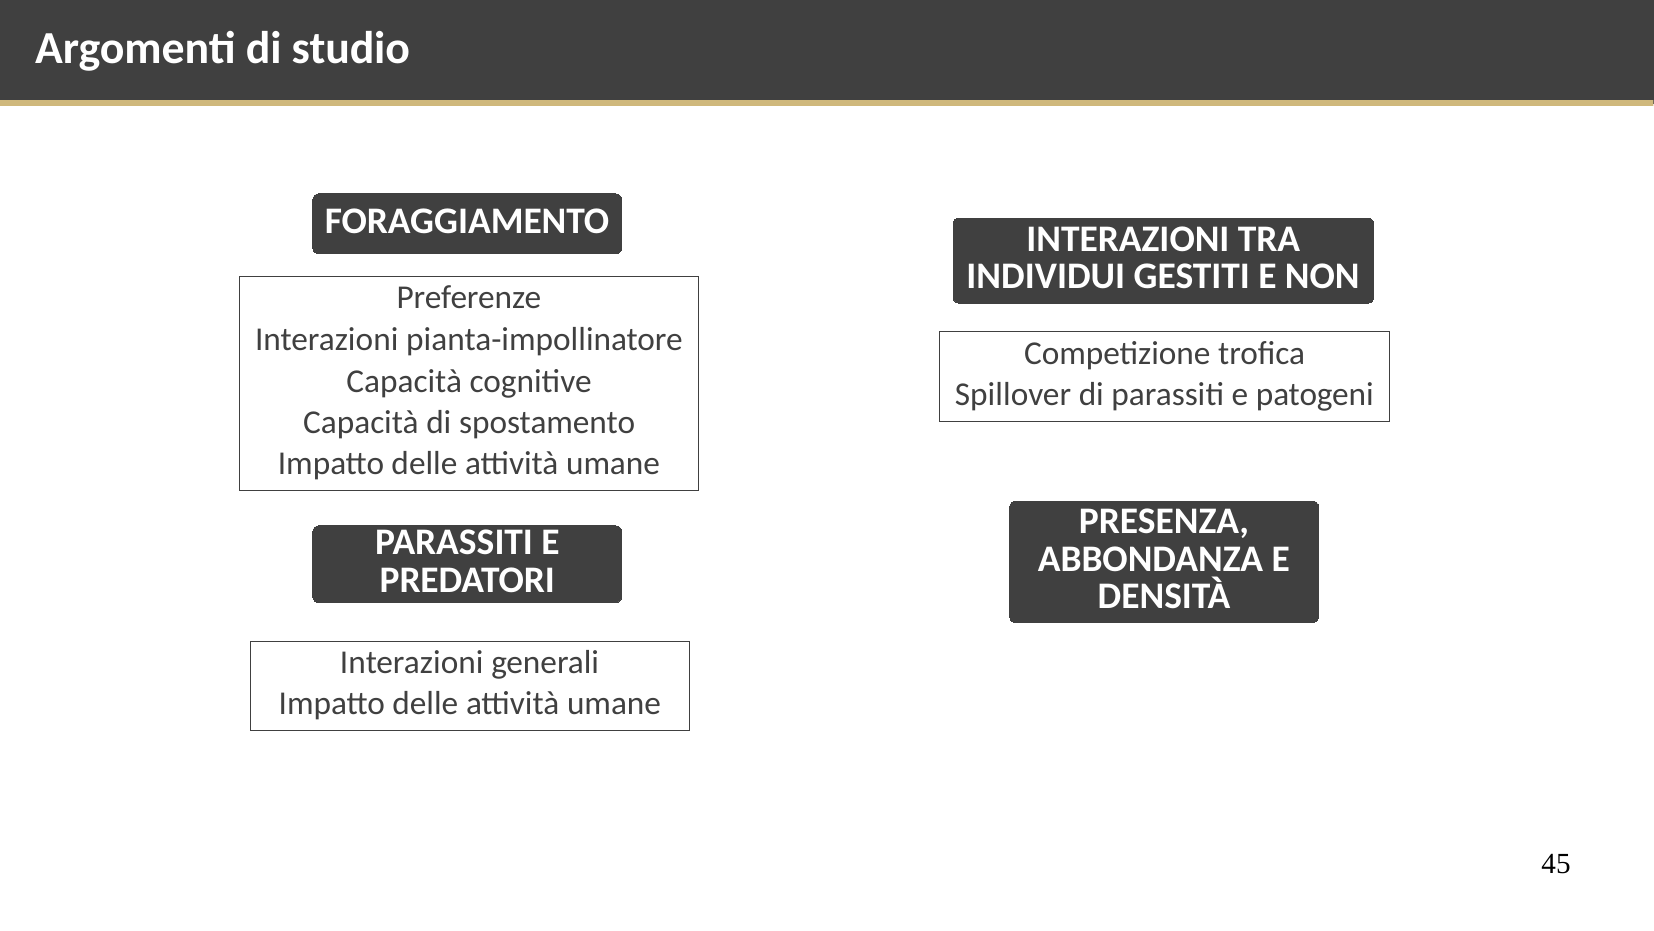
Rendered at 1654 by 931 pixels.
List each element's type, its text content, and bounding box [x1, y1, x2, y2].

text_box Competizione trofica Spillover di parassiti e patogeni [939, 331, 1390, 422]
text_box PRESENZA, ABBONDANZA E DENSITÀ [1009, 501, 1319, 623]
text_box Argomenti di studio [0, 0, 1654, 100]
text_box INTERAZIONI TRA INDIVIDUI GESTITI E NON [953, 218, 1374, 304]
text_box Preferenze Interazioni pianta-impollinatore Capacità cognitive Capacità di spostamento Impatto delle attività umane [239, 276, 699, 491]
text_box Interazioni generali Impatto delle attività umane [250, 641, 690, 731]
text_box FORAGGIAMENTO [312, 193, 622, 254]
text_box PARASSITI E PREDATORI [312, 525, 622, 603]
